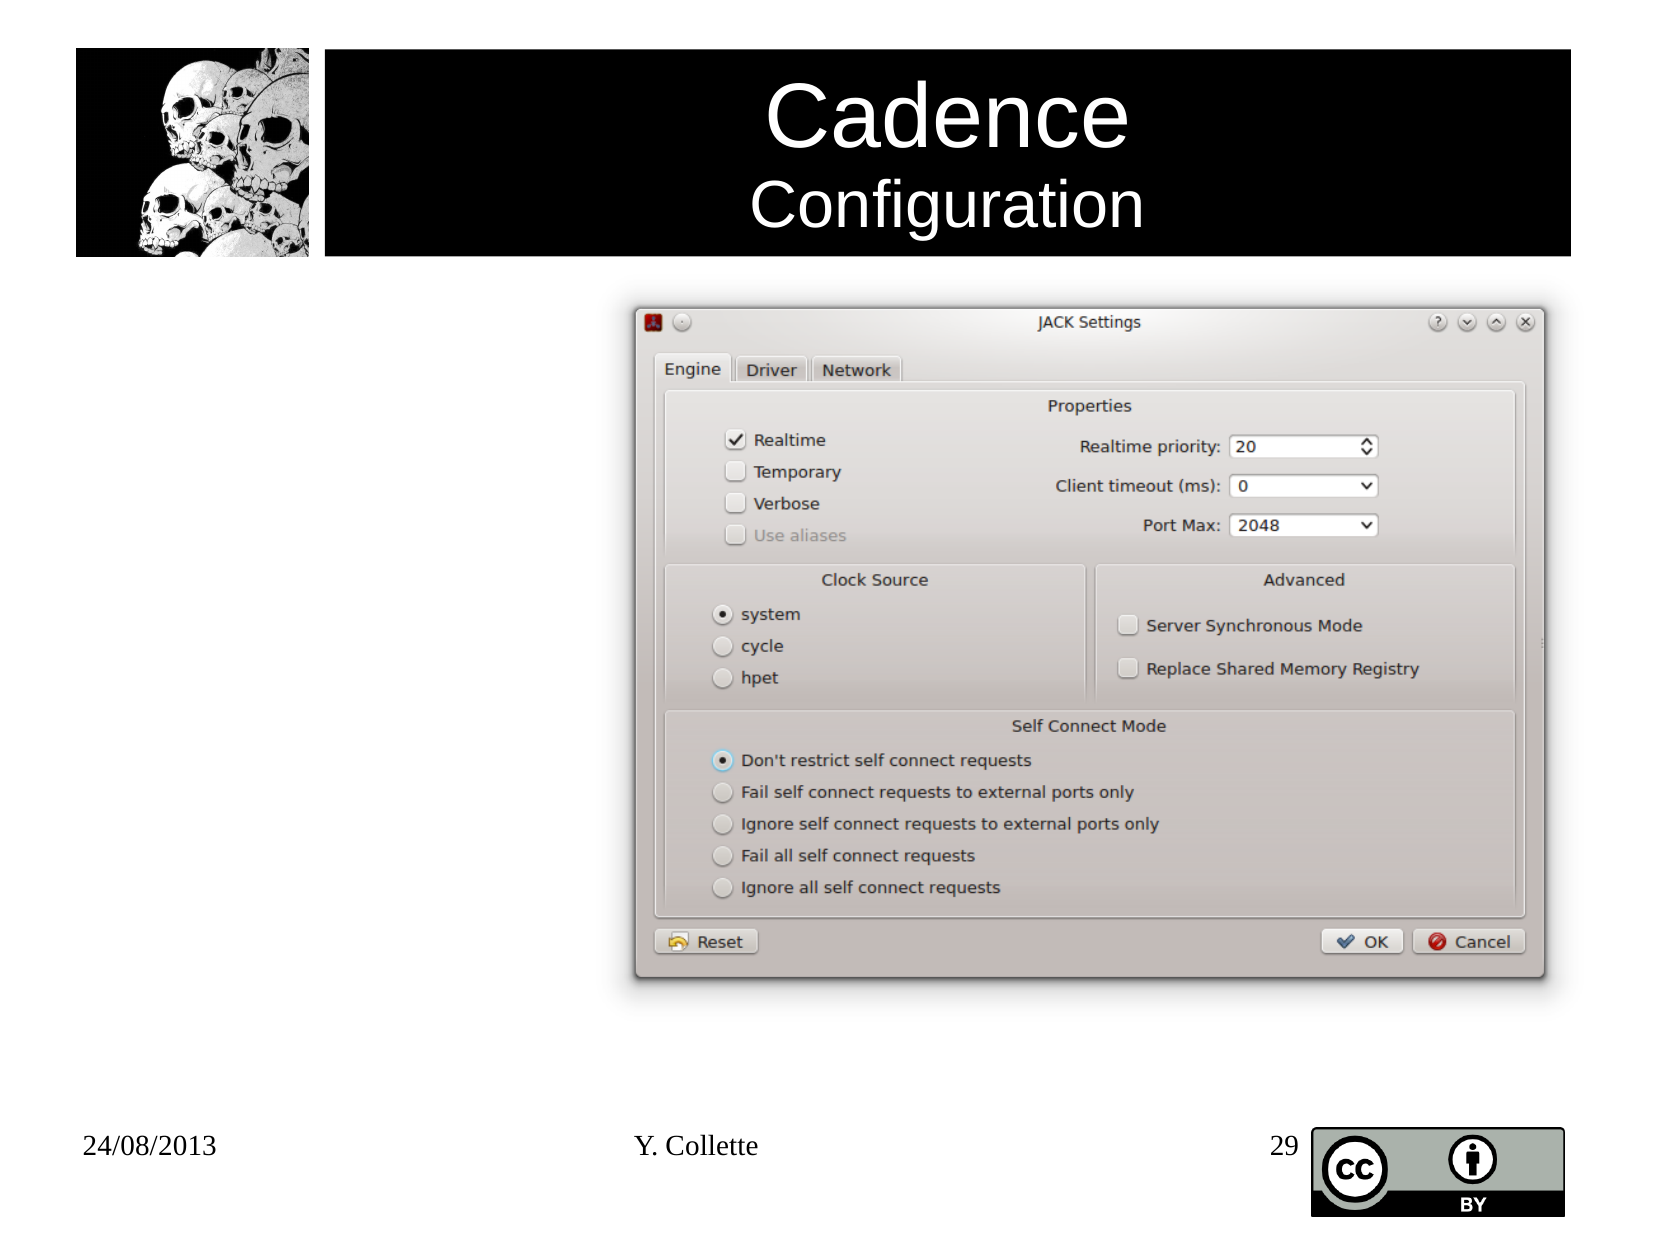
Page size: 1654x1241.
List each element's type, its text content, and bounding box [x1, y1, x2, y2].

title Cadence Configuration [324, 49, 1571, 257]
picture [585, 258, 1595, 1028]
picture [1311, 1127, 1565, 1217]
picture [76, 48, 309, 257]
